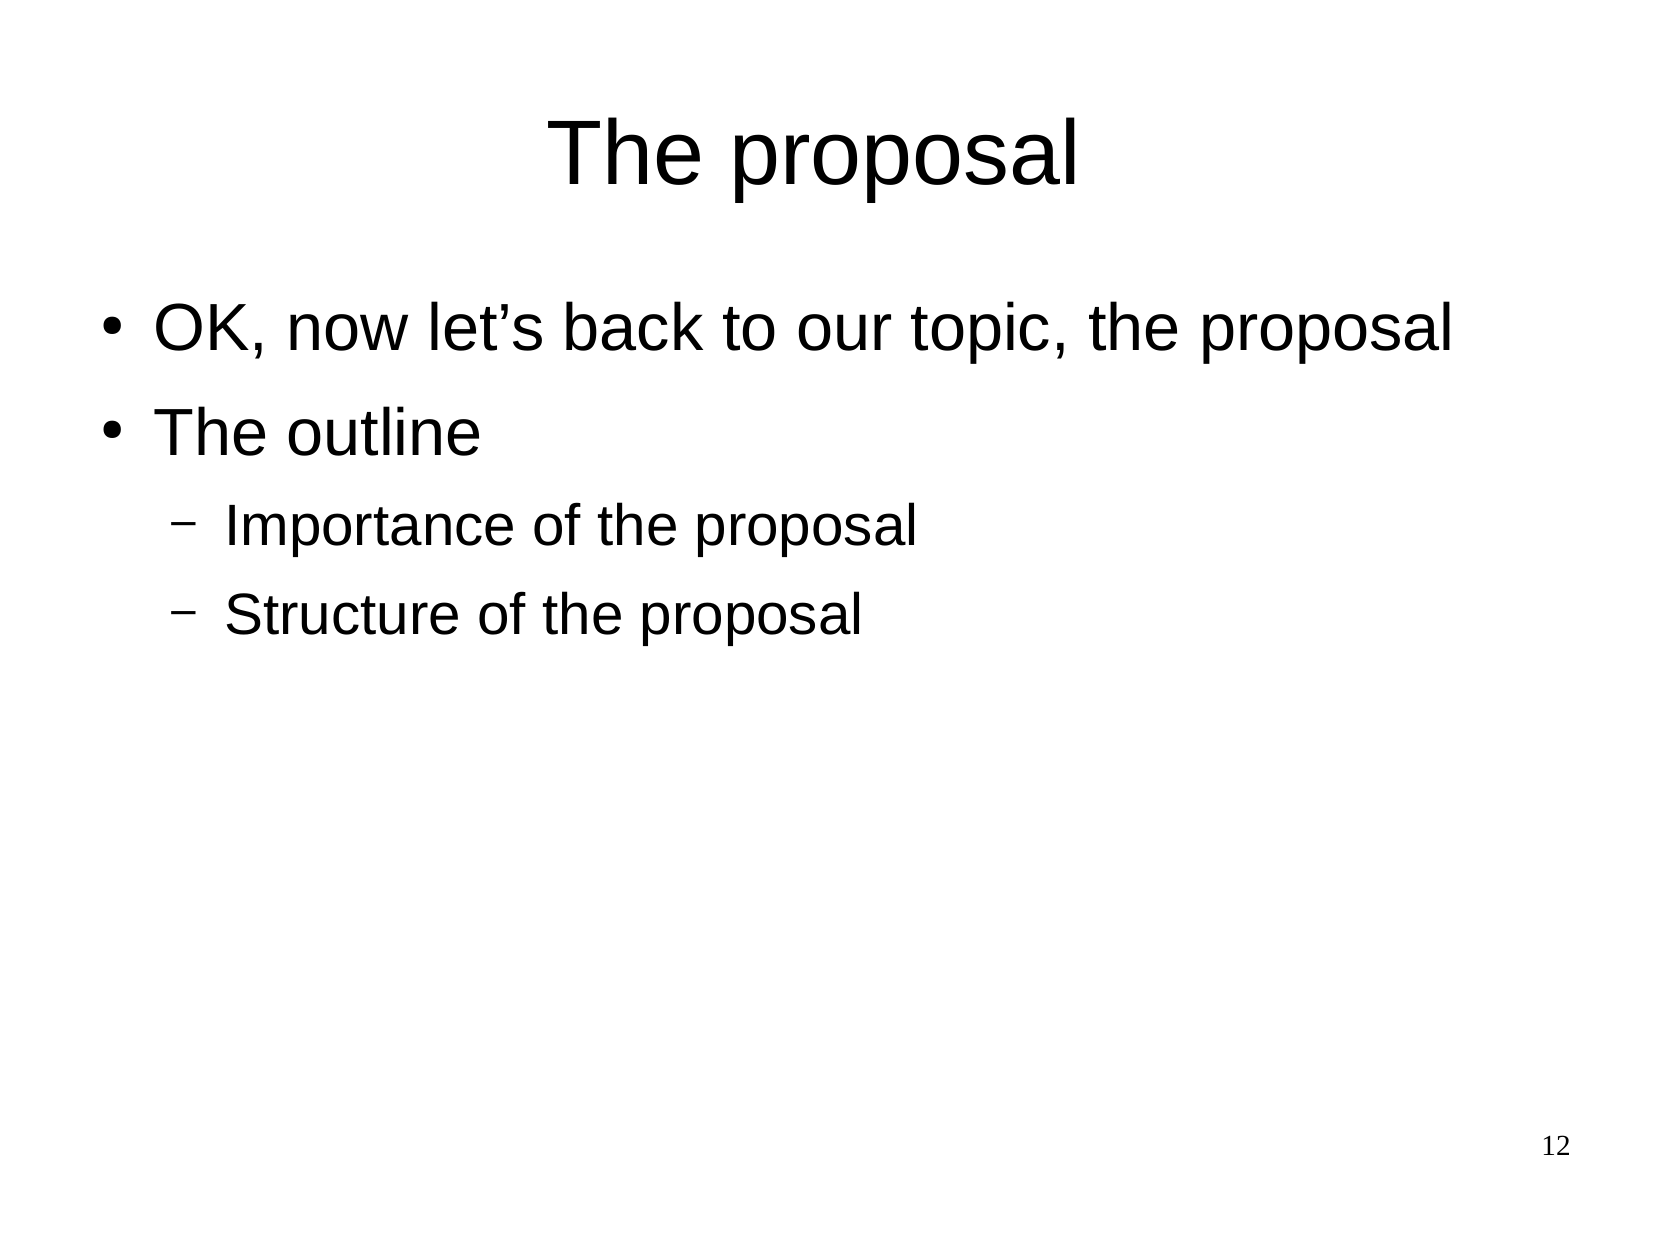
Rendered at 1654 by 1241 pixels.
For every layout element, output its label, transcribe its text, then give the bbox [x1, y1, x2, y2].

title The proposal [82, 49, 1571, 257]
list OK, now let’s back to our topic, the proposal The outline Importance of the proposal Structure of the proposal [82, 290, 1571, 1010]
